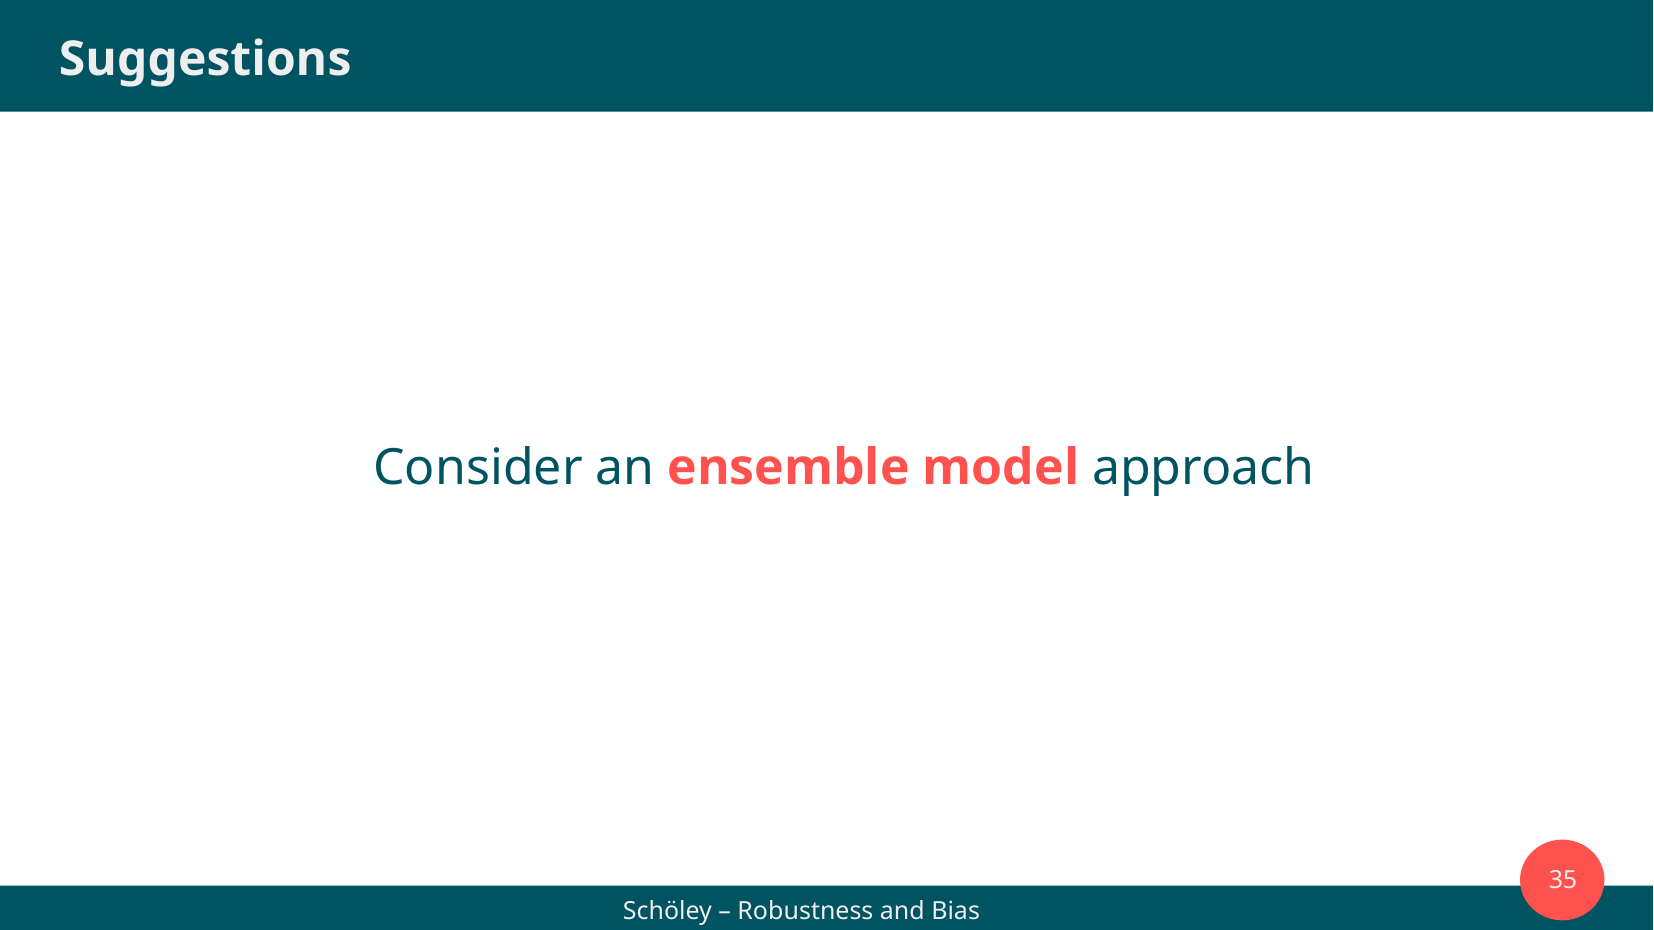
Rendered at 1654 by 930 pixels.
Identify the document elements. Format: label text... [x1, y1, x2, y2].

text_box Consider an ensemble model approach [113, 423, 1539, 507]
title Suggestions [58, 0, 1594, 117]
